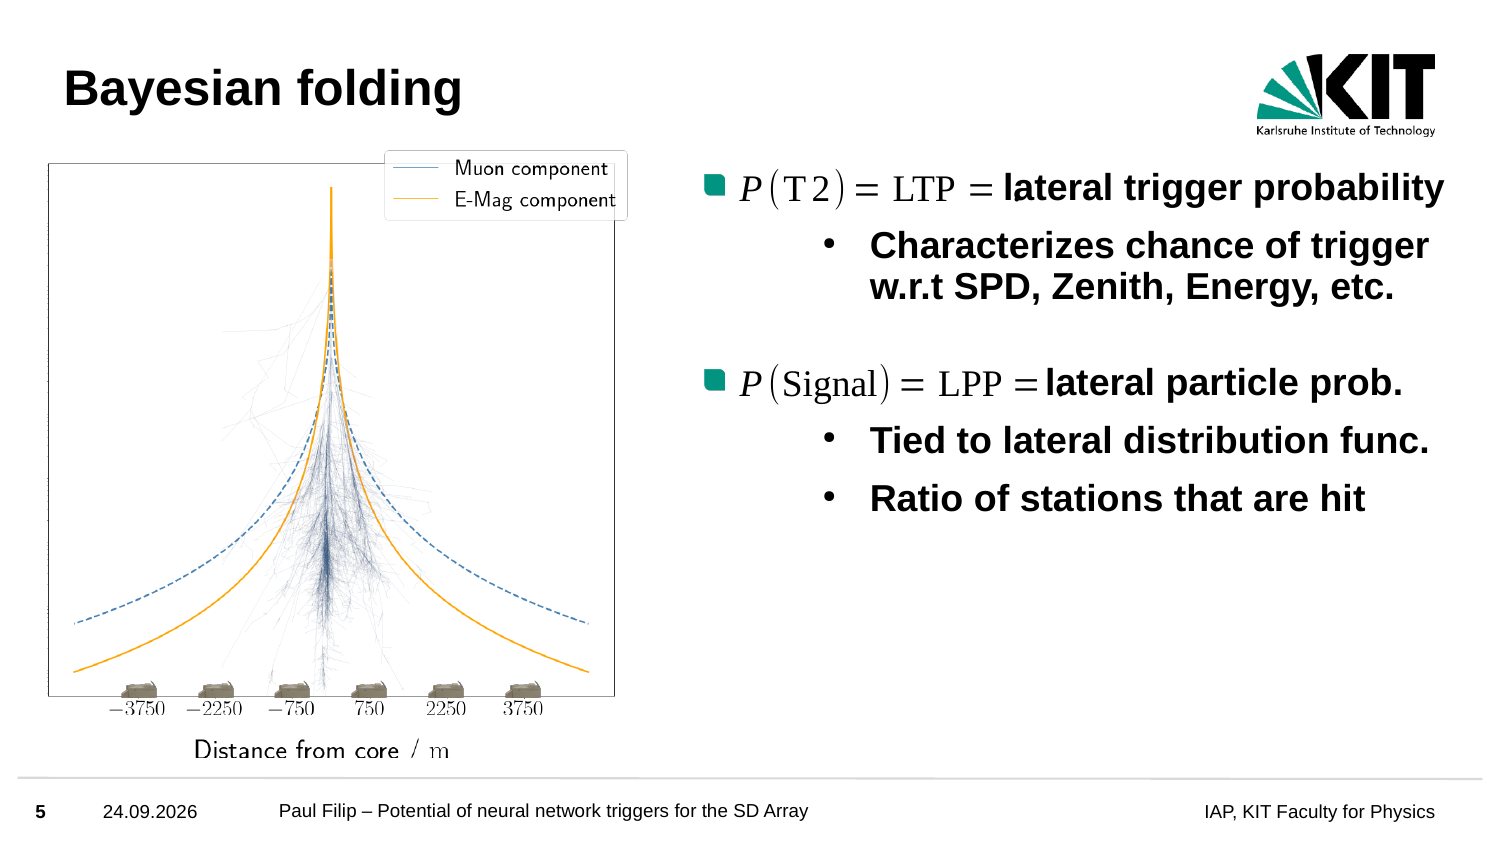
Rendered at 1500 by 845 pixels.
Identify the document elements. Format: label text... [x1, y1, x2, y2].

chart [738, 362, 1068, 409]
picture [37, 139, 638, 715]
list lateral trigger probability Characterizes chance of trigger w.r.t SPD, Zenith, Energy, etc. lateral particle prob. Tied to lateral distribution func. Ratio of stations that are hit [657, 168, 1500, 563]
picture [179, 739, 480, 758]
chart [738, 167, 1023, 214]
picture [1257, 54, 1435, 137]
title Bayesian folding [63, 22, 1343, 117]
text_box [25, 715, 525, 764]
